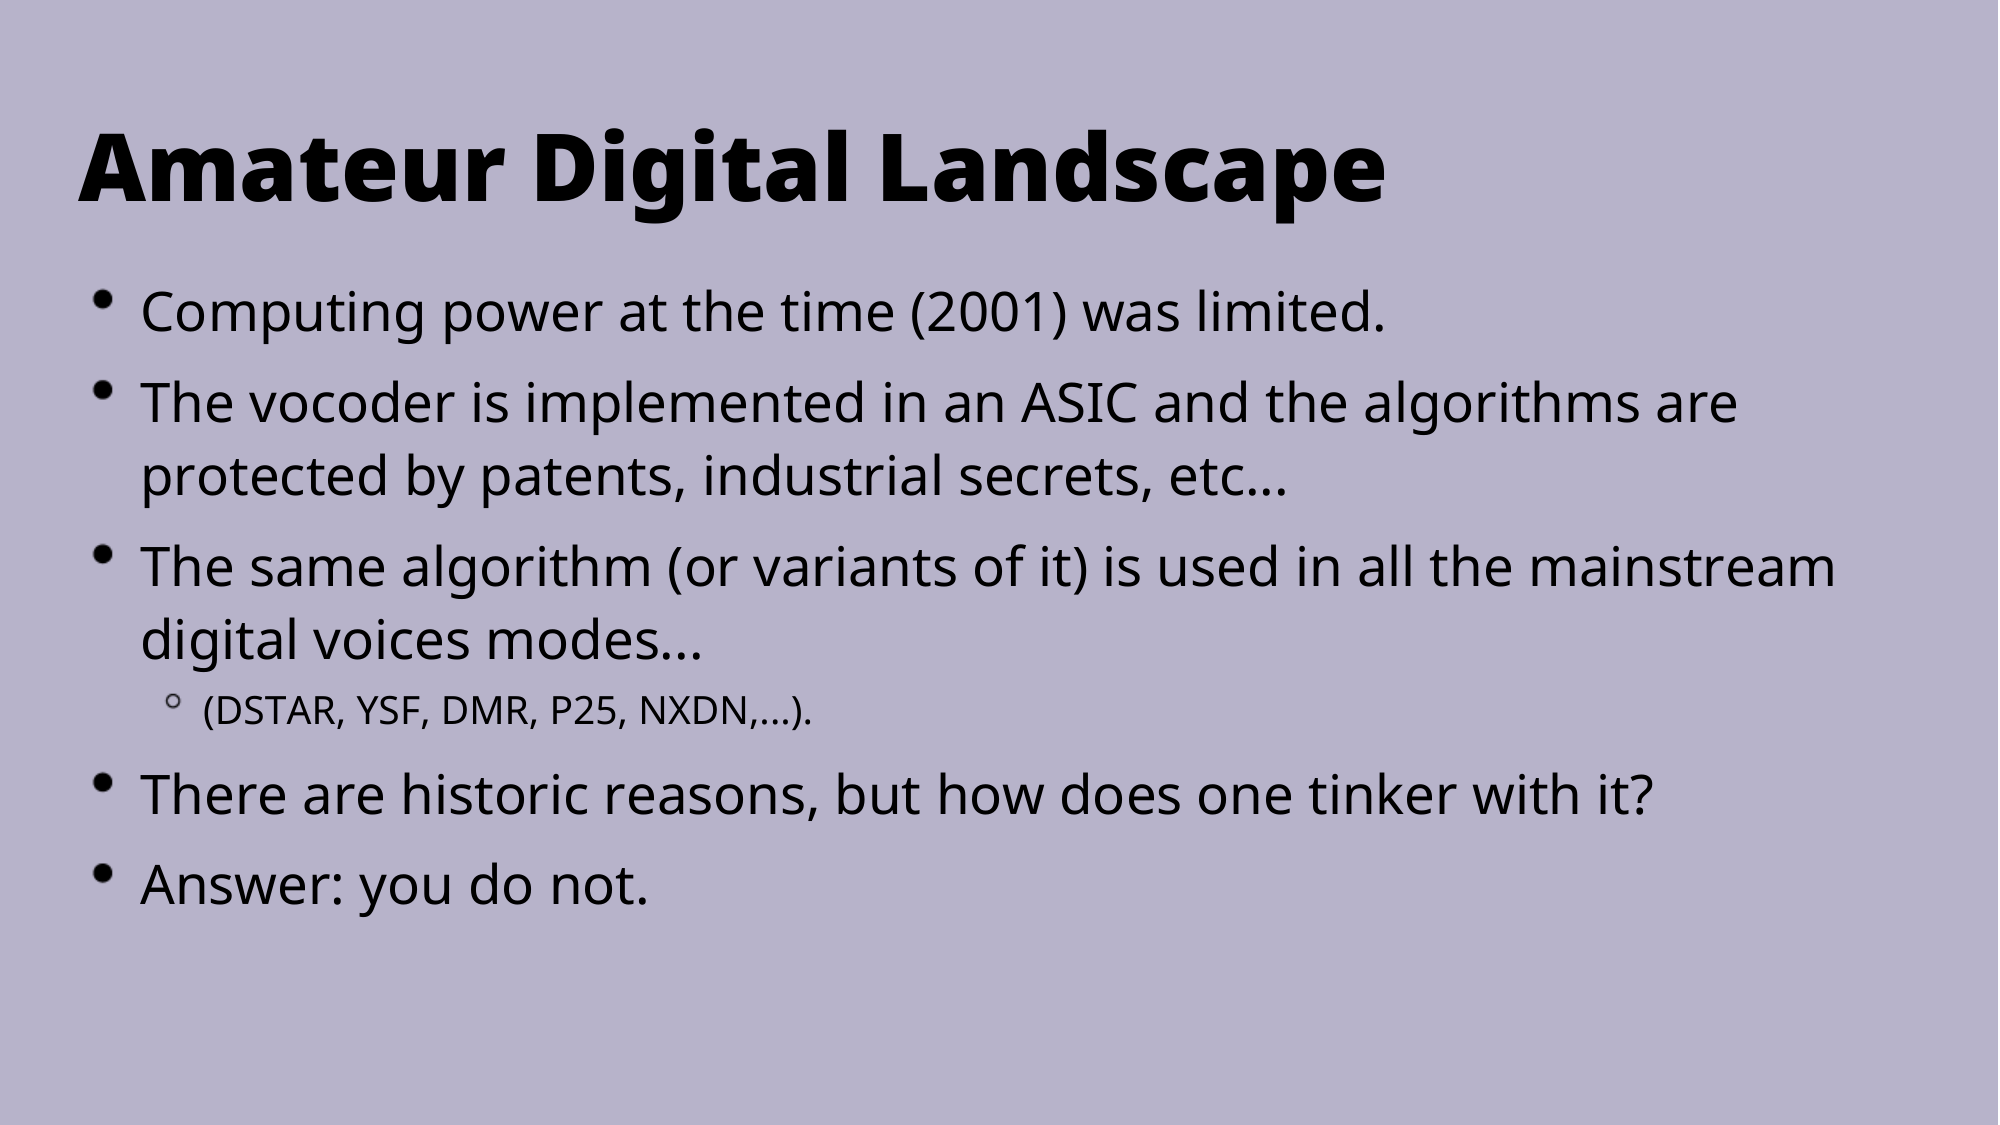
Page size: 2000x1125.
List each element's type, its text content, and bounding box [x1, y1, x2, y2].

text_box There are historic reasons, but how does one tinker with it? [140, 755, 1569, 811]
picture [0, 0, 1998, 1125]
text_box Answer: you do not. [140, 846, 626, 902]
text_box (DSTAR, YSF, DMR, P25, NXDN,...). [203, 682, 812, 722]
text_box digital voices modes... [140, 601, 665, 657]
text_box The same algorithm (or variants of it) is used in all the mainstream [140, 527, 1715, 583]
text_box Amateur Digital Landscape [78, 101, 1202, 195]
text_box The vocoder is implemented in an ASIC and the algorithms are [140, 363, 1637, 419]
text_box protected by patents, industrial secrets, etc... [140, 437, 1220, 493]
text_box Computing power at the time (2001) was limited. [140, 273, 1321, 328]
